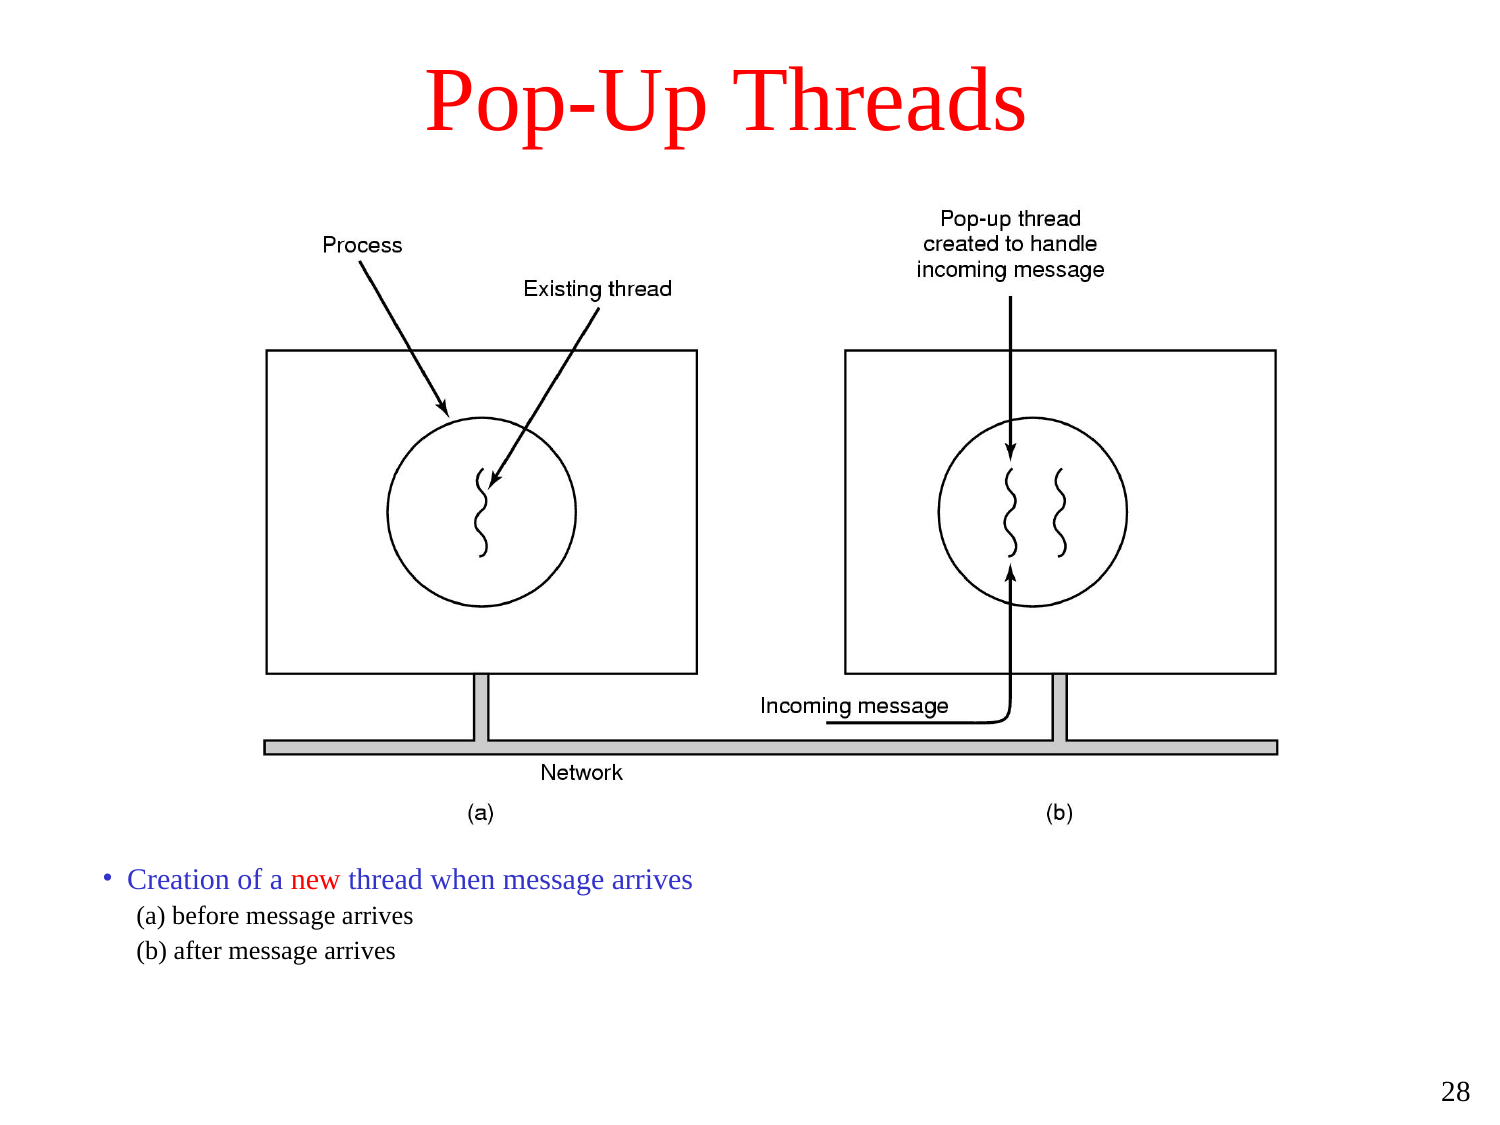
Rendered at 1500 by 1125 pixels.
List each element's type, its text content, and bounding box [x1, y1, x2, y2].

text_box Creation of a new thread when message arrives (a) before message arrives (b) after message arrives [87, 855, 1476, 973]
picture [263, 194, 1281, 833]
text_box Pop-Up Threads [89, 0, 1365, 188]
text_box <number> [1404, 1064, 1486, 1125]
